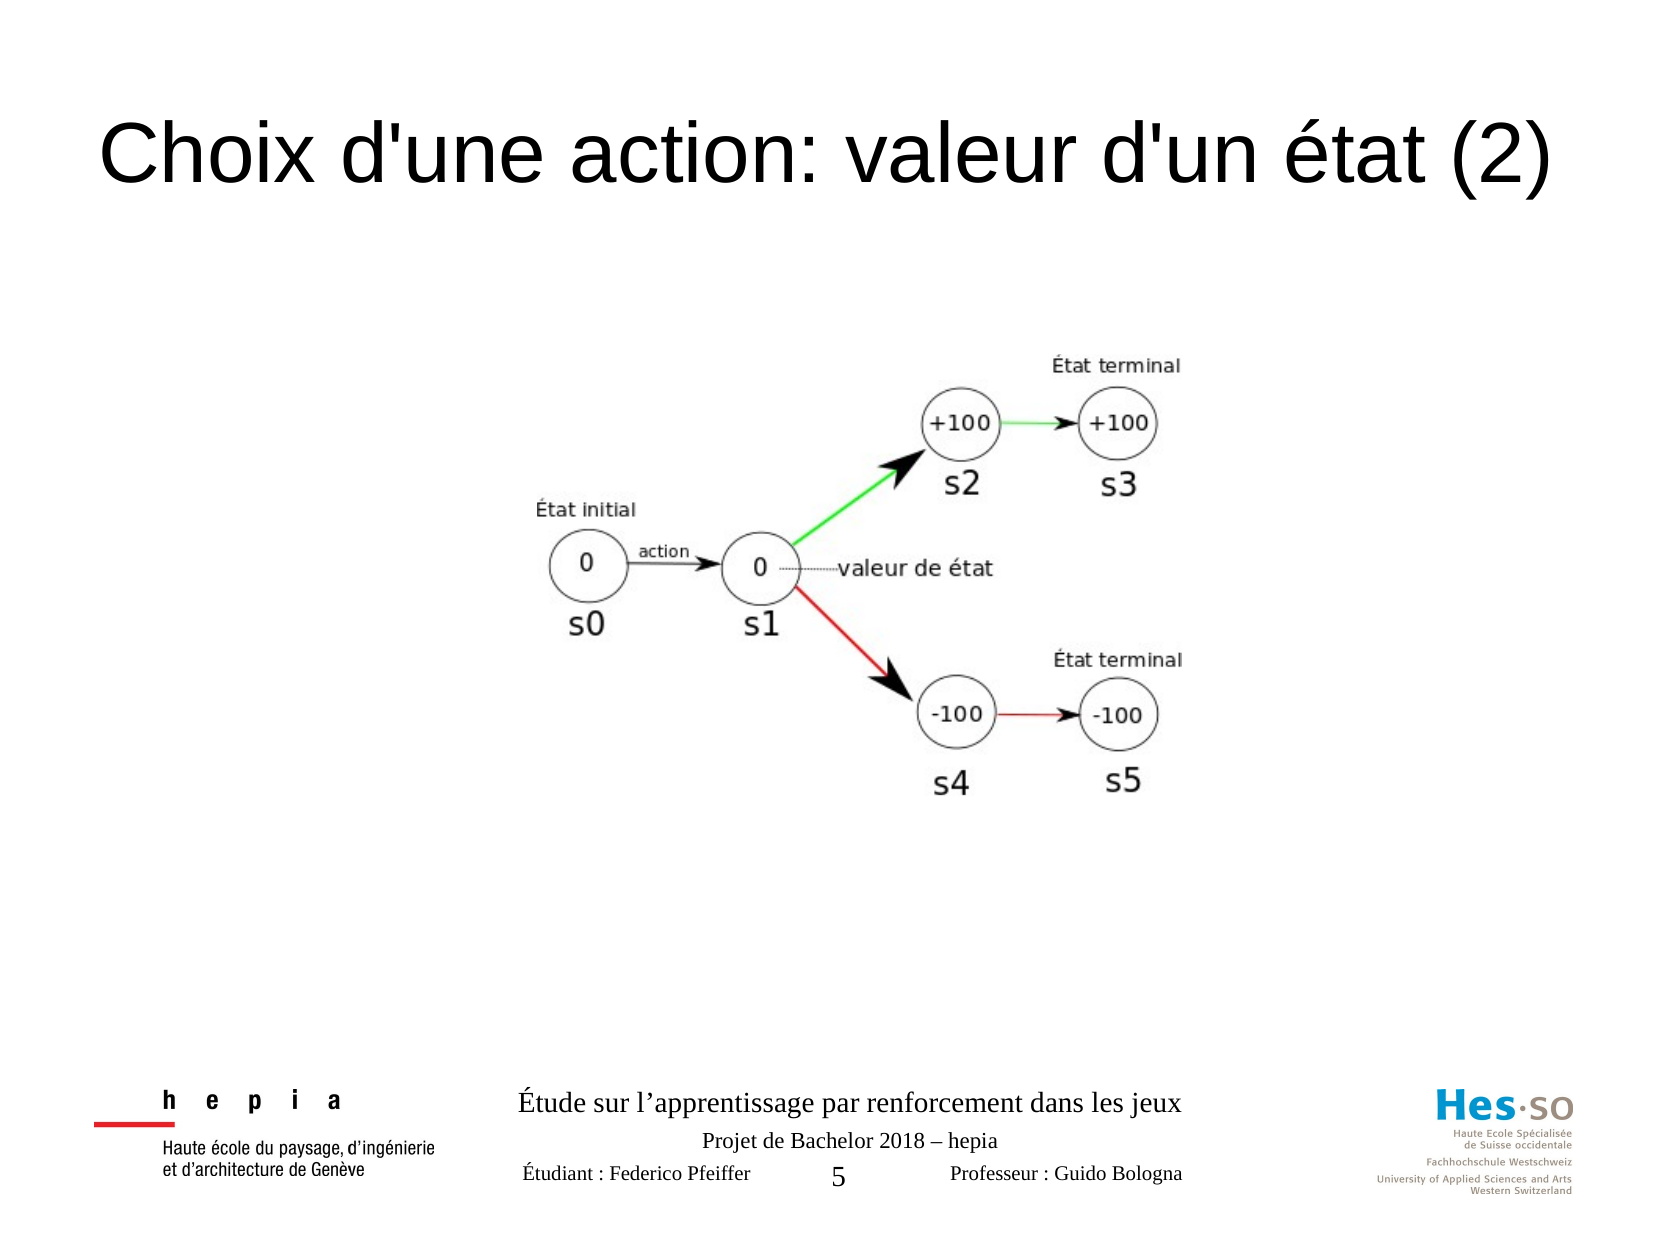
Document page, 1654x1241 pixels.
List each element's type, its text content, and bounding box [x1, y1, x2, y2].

picture [94, 1089, 434, 1176]
picture [537, 354, 1182, 797]
title Choix d'une action: valeur d'un état (2) [82, 49, 1571, 257]
picture [1446, 1089, 1456, 1101]
picture [1370, 1089, 1573, 1194]
